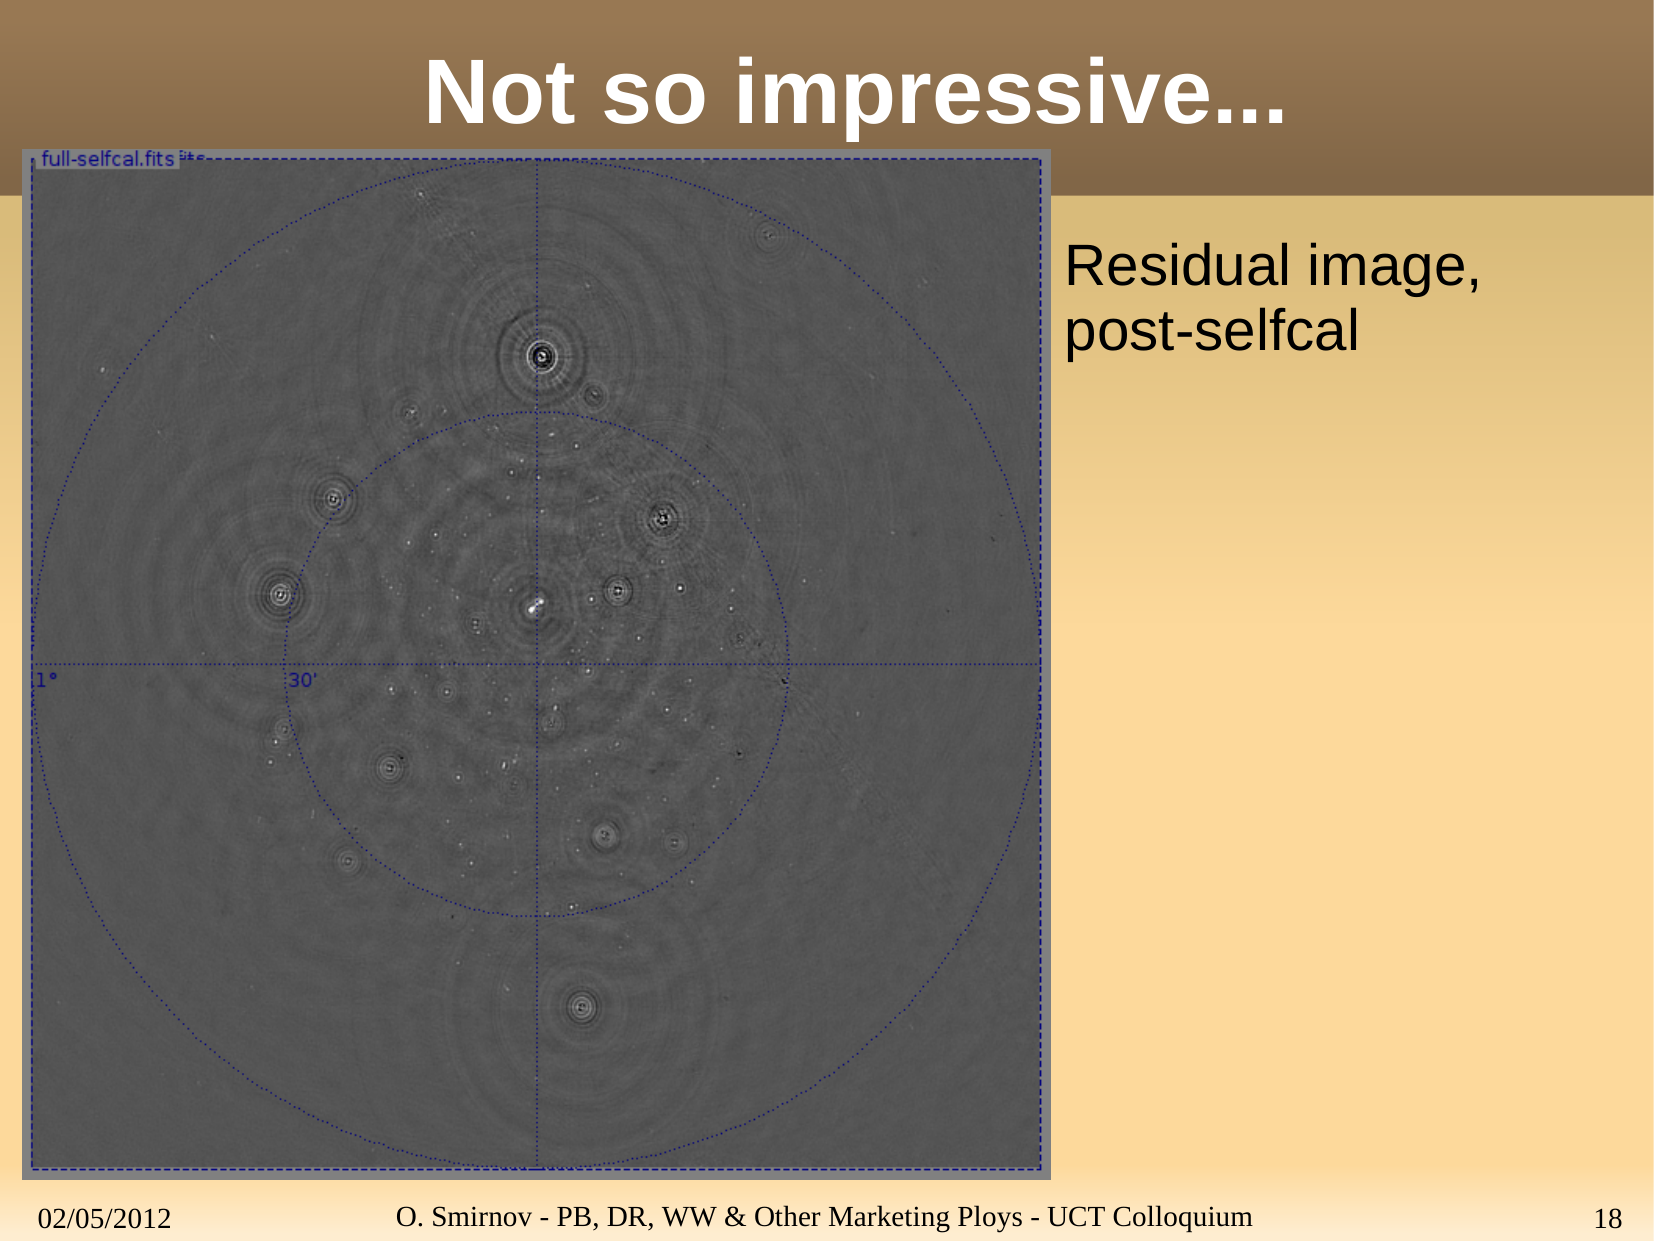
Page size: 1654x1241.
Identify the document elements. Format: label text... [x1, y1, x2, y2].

text_box Residual image, post-selfcal [1050, 225, 1613, 370]
title Not so impressive... [112, 0, 1601, 188]
picture [0, 0, 1654, 1241]
